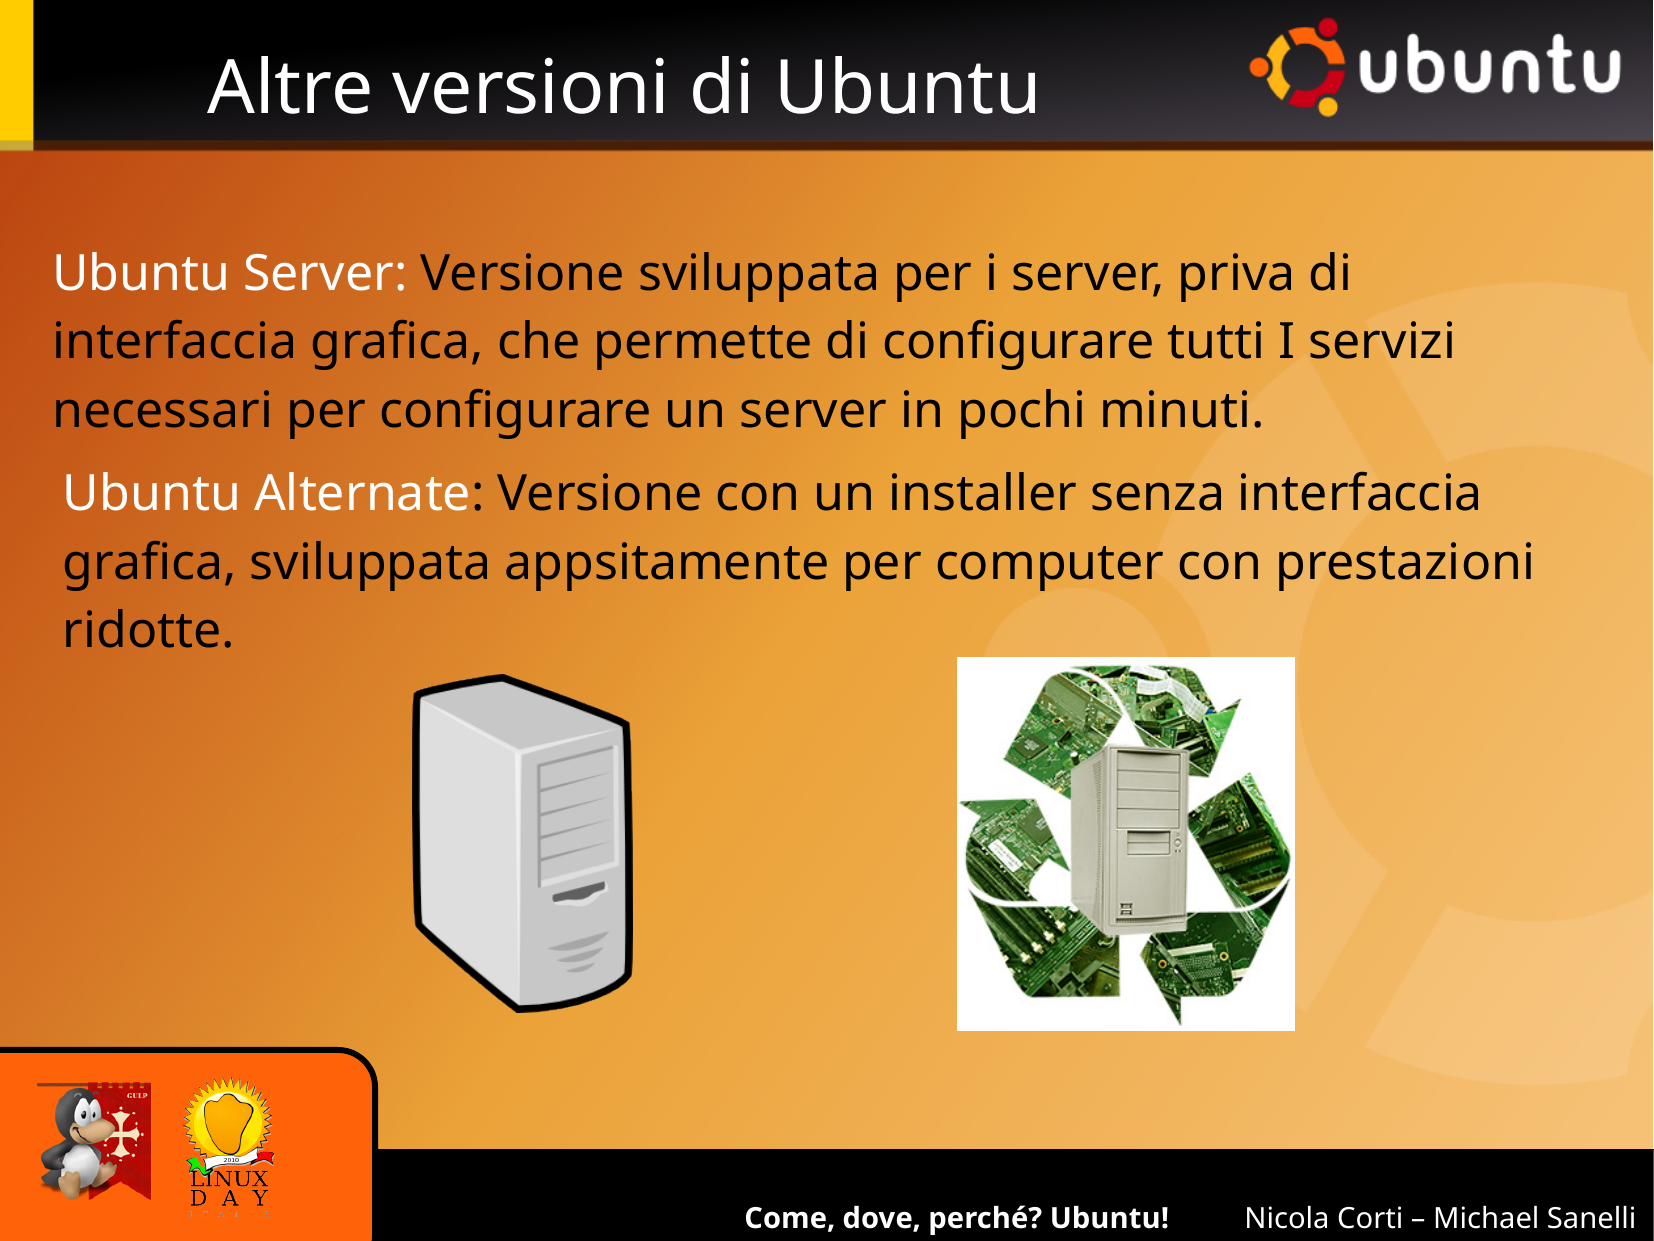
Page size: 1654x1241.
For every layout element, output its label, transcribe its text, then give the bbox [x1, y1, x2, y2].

picture [0, 0, 1653, 1149]
picture [183, 1076, 275, 1217]
text_box Ubuntu Server: Versione sviluppata per i server, priva di interfaccia grafica, che permette di configurare tutti I servizi necessari per configurare un server in pochi minuti. [37, 229, 1613, 413]
text_box Ubuntu Alternate: Versione con un installer senza interfaccia grafica, sviluppata appsitamente per computer con prestazioni ridotte. [48, 450, 1613, 633]
title Altre versioni di Ubuntu [49, 25, 1201, 143]
picture [37, 1082, 151, 1200]
